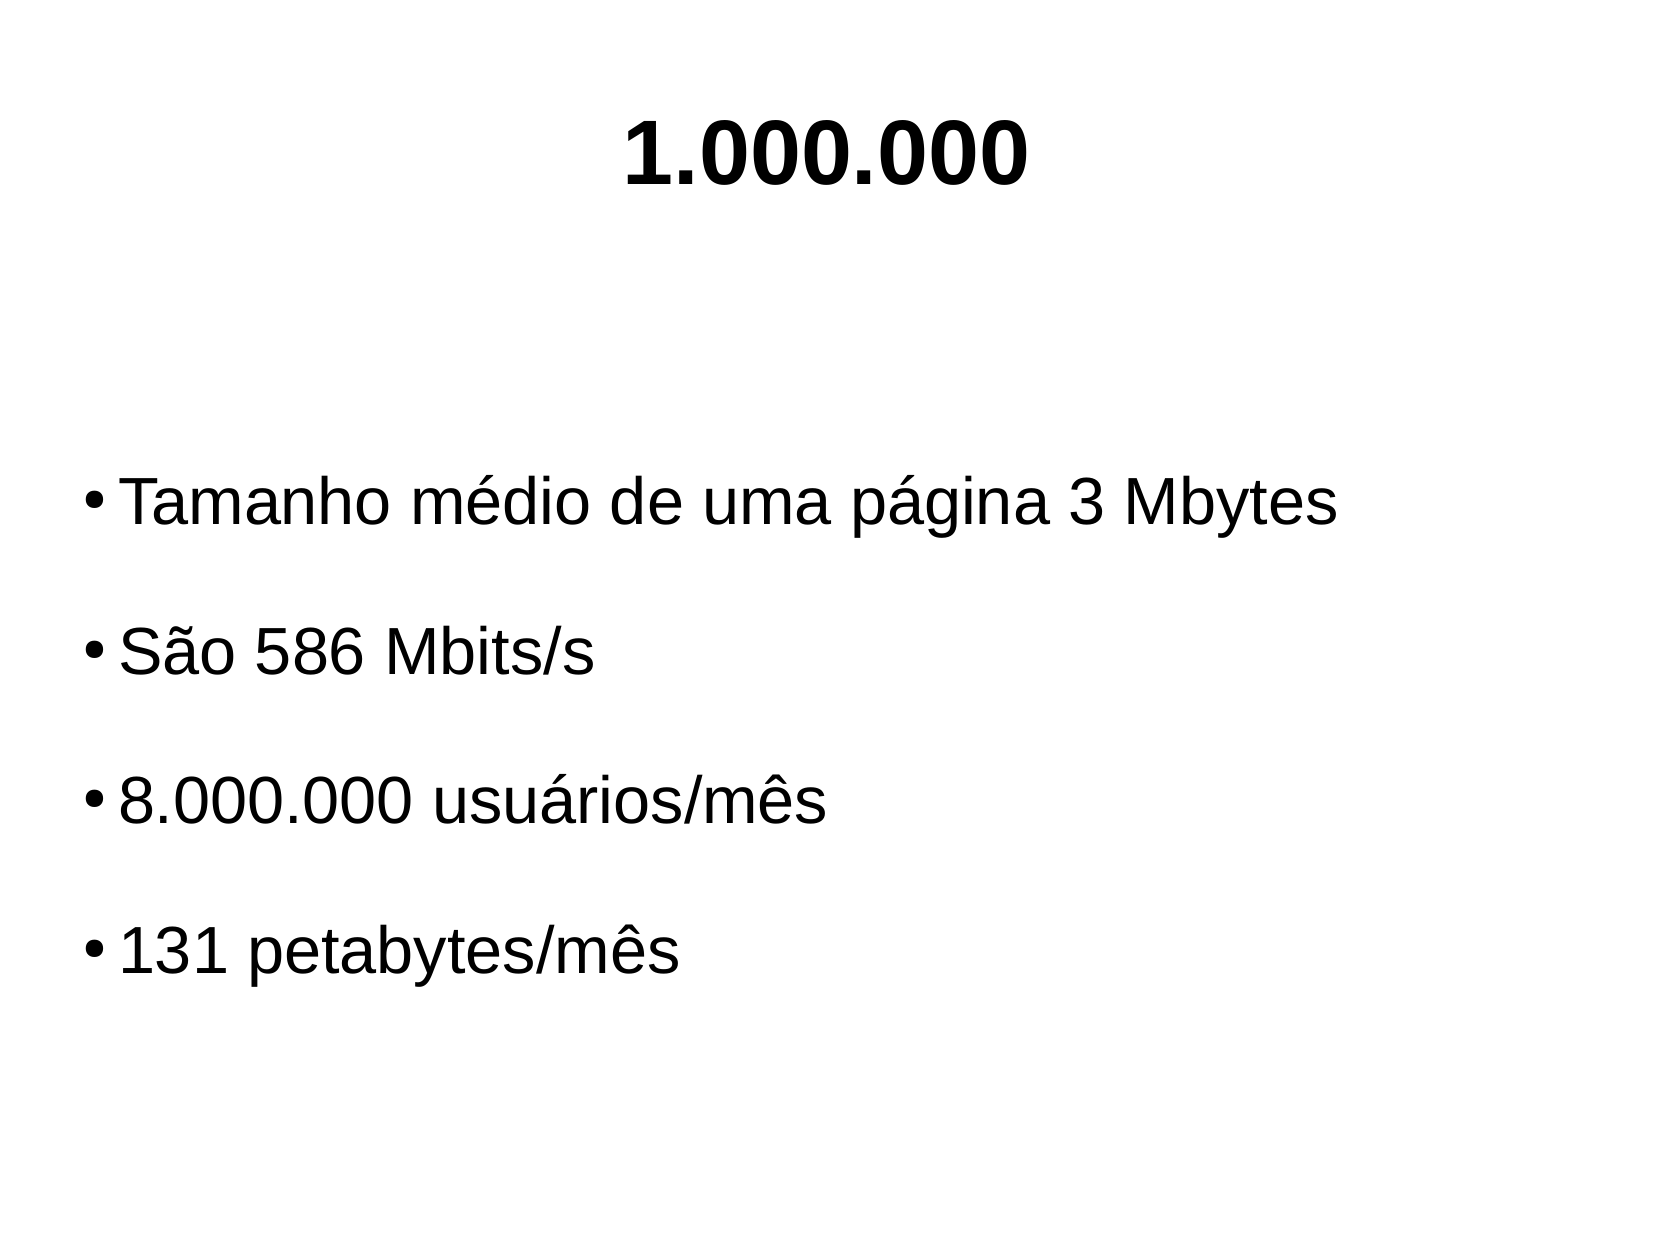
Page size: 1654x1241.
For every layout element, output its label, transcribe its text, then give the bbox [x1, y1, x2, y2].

title 1.000.000 [82, 49, 1571, 257]
subtitle Tamanho médio de uma página 3 Mbytes São 586 Mbits/s 8.000.000 usuários/mês 131 petabytes/mês [82, 366, 1571, 1086]
